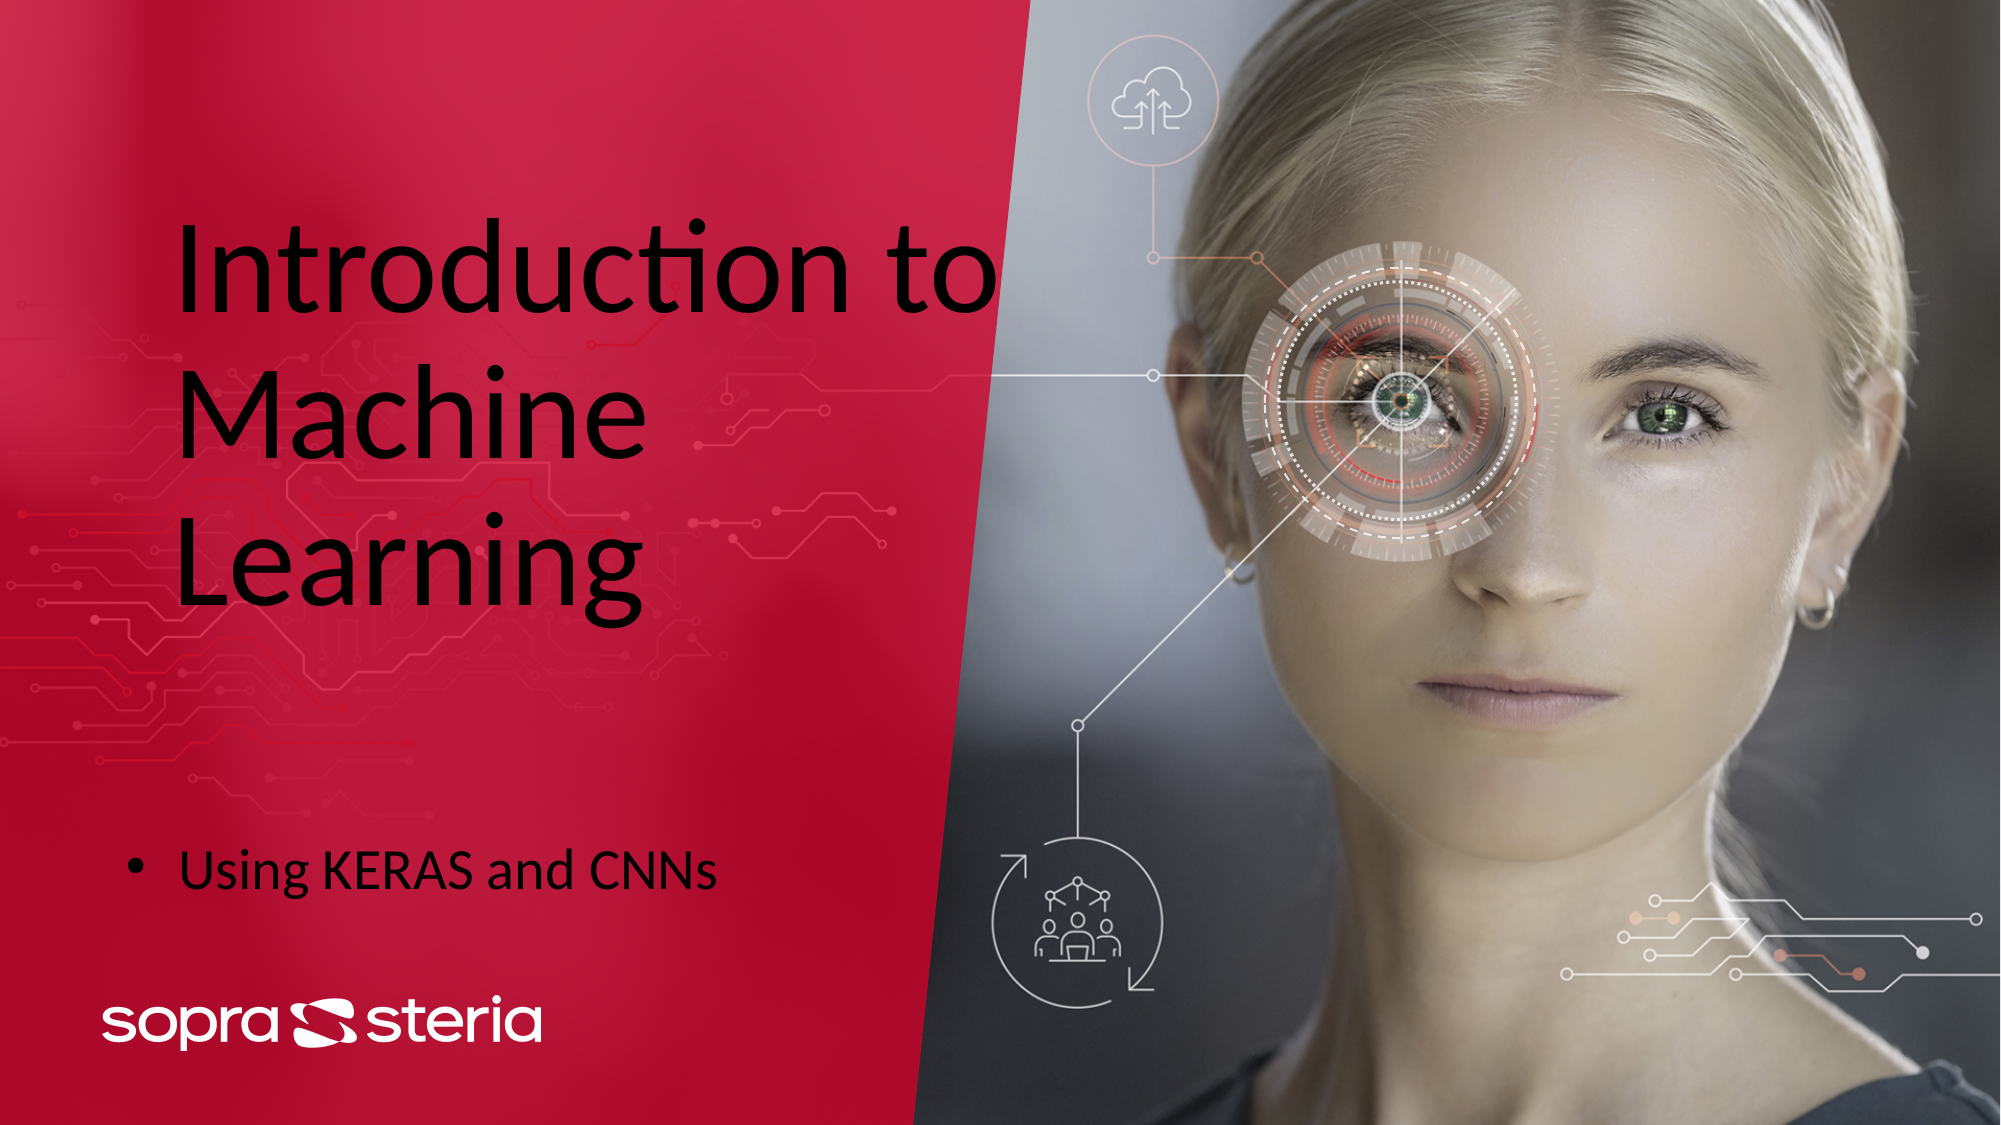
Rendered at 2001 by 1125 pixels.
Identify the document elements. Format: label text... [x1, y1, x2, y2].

picture [102, 995, 541, 1051]
picture [914, 0, 2001, 1125]
list Using KERAS and CNNs [92, 832, 850, 916]
list Introduction to Machine Learning [86, 188, 1066, 759]
